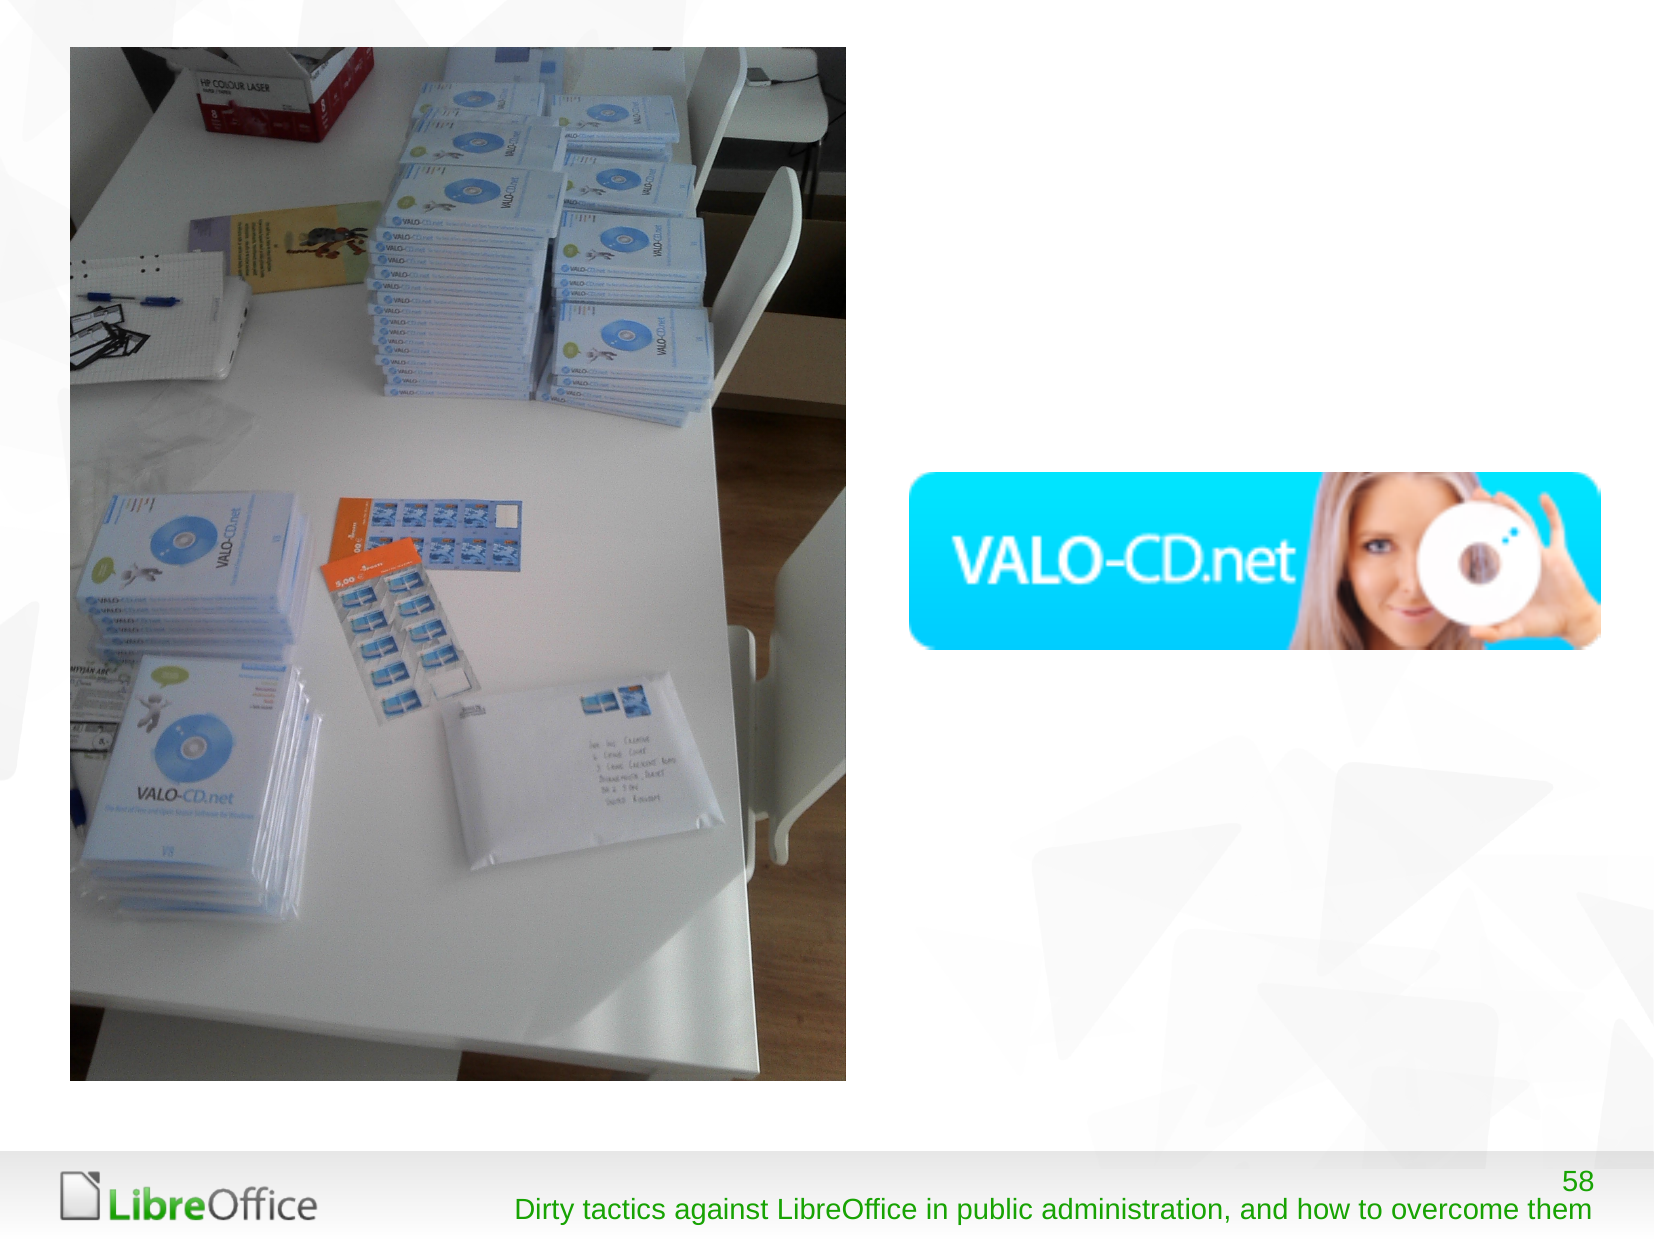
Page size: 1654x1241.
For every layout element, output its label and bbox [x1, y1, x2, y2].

picture [909, 472, 1654, 1169]
picture [0, 0, 846, 1081]
picture [41, 1152, 337, 1240]
